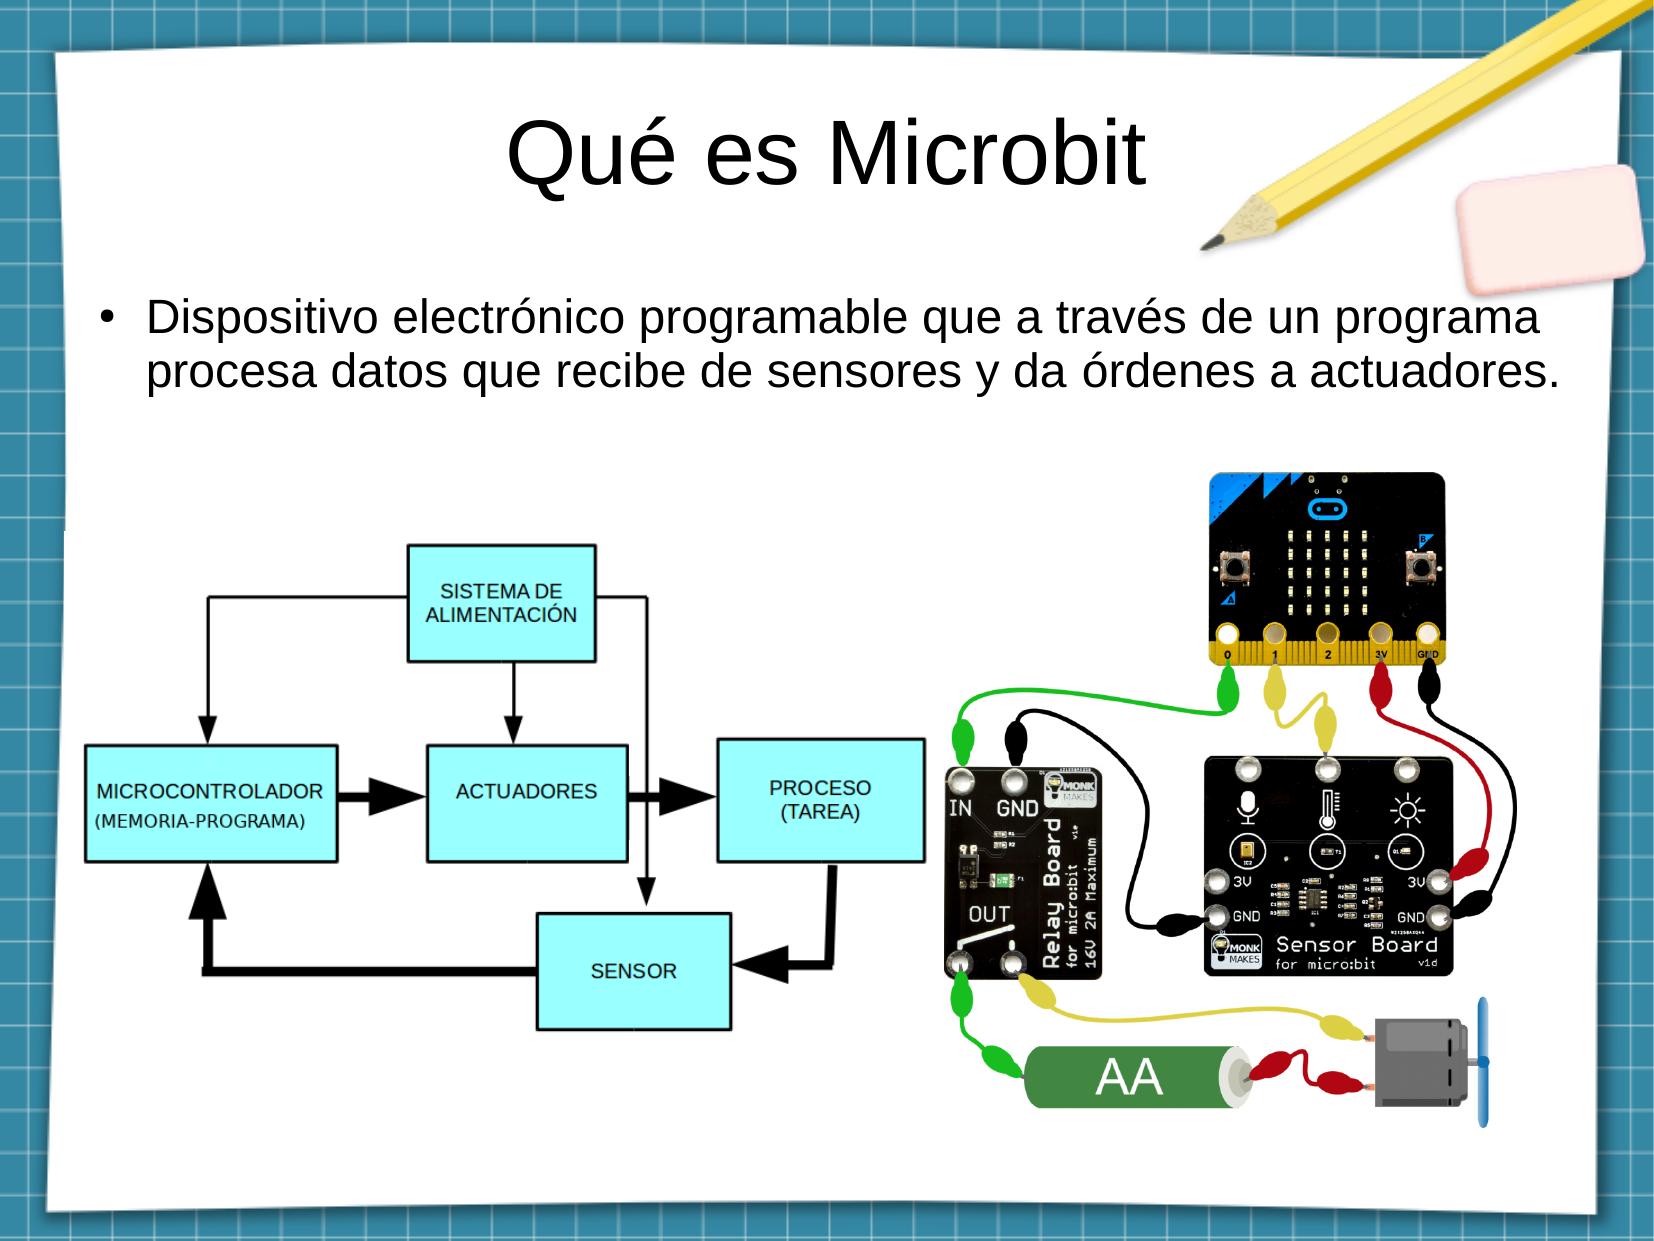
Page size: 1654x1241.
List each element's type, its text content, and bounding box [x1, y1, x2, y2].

list Dispositivo electrónico programable que a través de un programa procesa datos que recibe de sensores y da órdenes a actuadores. [82, 290, 1571, 603]
title Qué es Microbit [82, 49, 1571, 257]
picture [0, 0, 1654, 1241]
